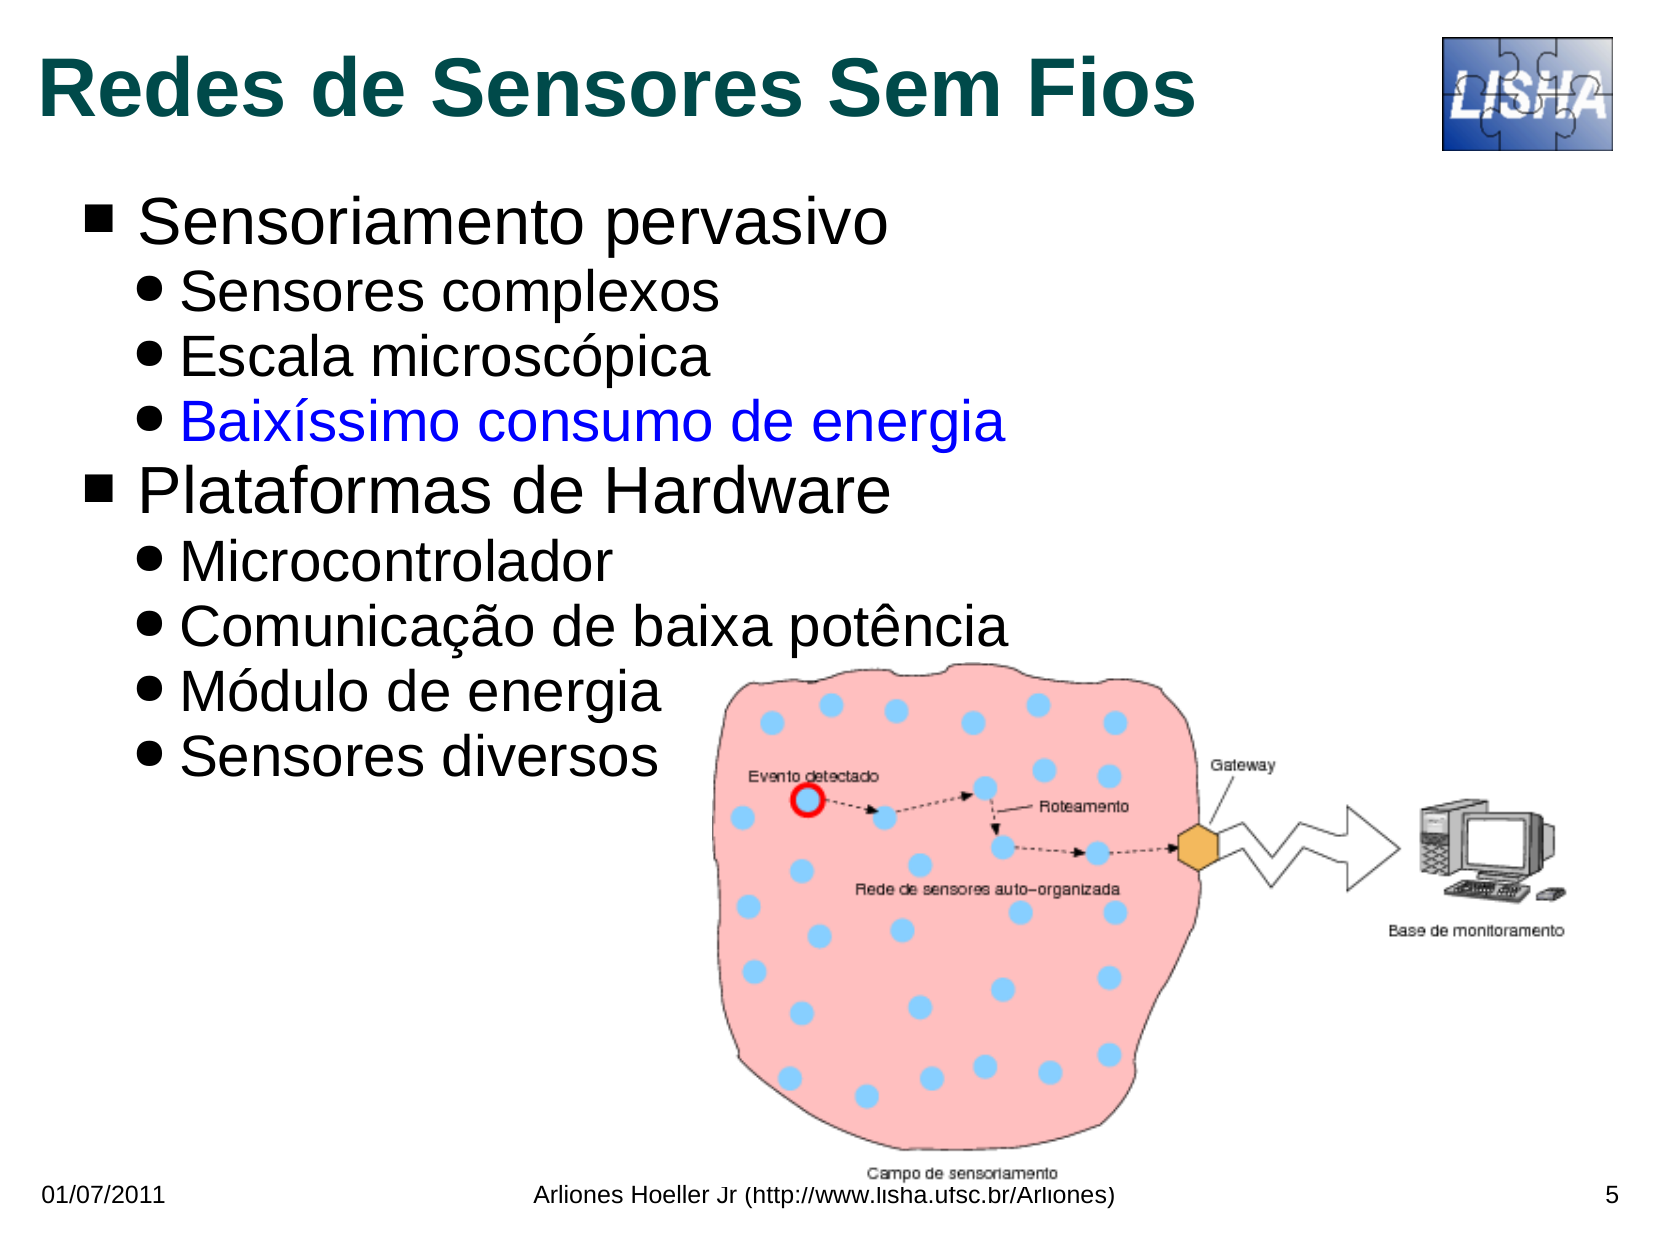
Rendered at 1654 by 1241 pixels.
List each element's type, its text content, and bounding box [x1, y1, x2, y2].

title Redes de Sensores Sem Fios [37, 37, 1426, 151]
picture [1442, 37, 1613, 151]
list Sensoriamento pervasivo Sensores complexos Escala microscópica Baixíssimo consumo de energia Plataformas de Hardware Microcontrolador Comunicação de baixa potência Módulo de energia Sensores diversos [37, 183, 1613, 1122]
picture [712, 1122, 1591, 1187]
